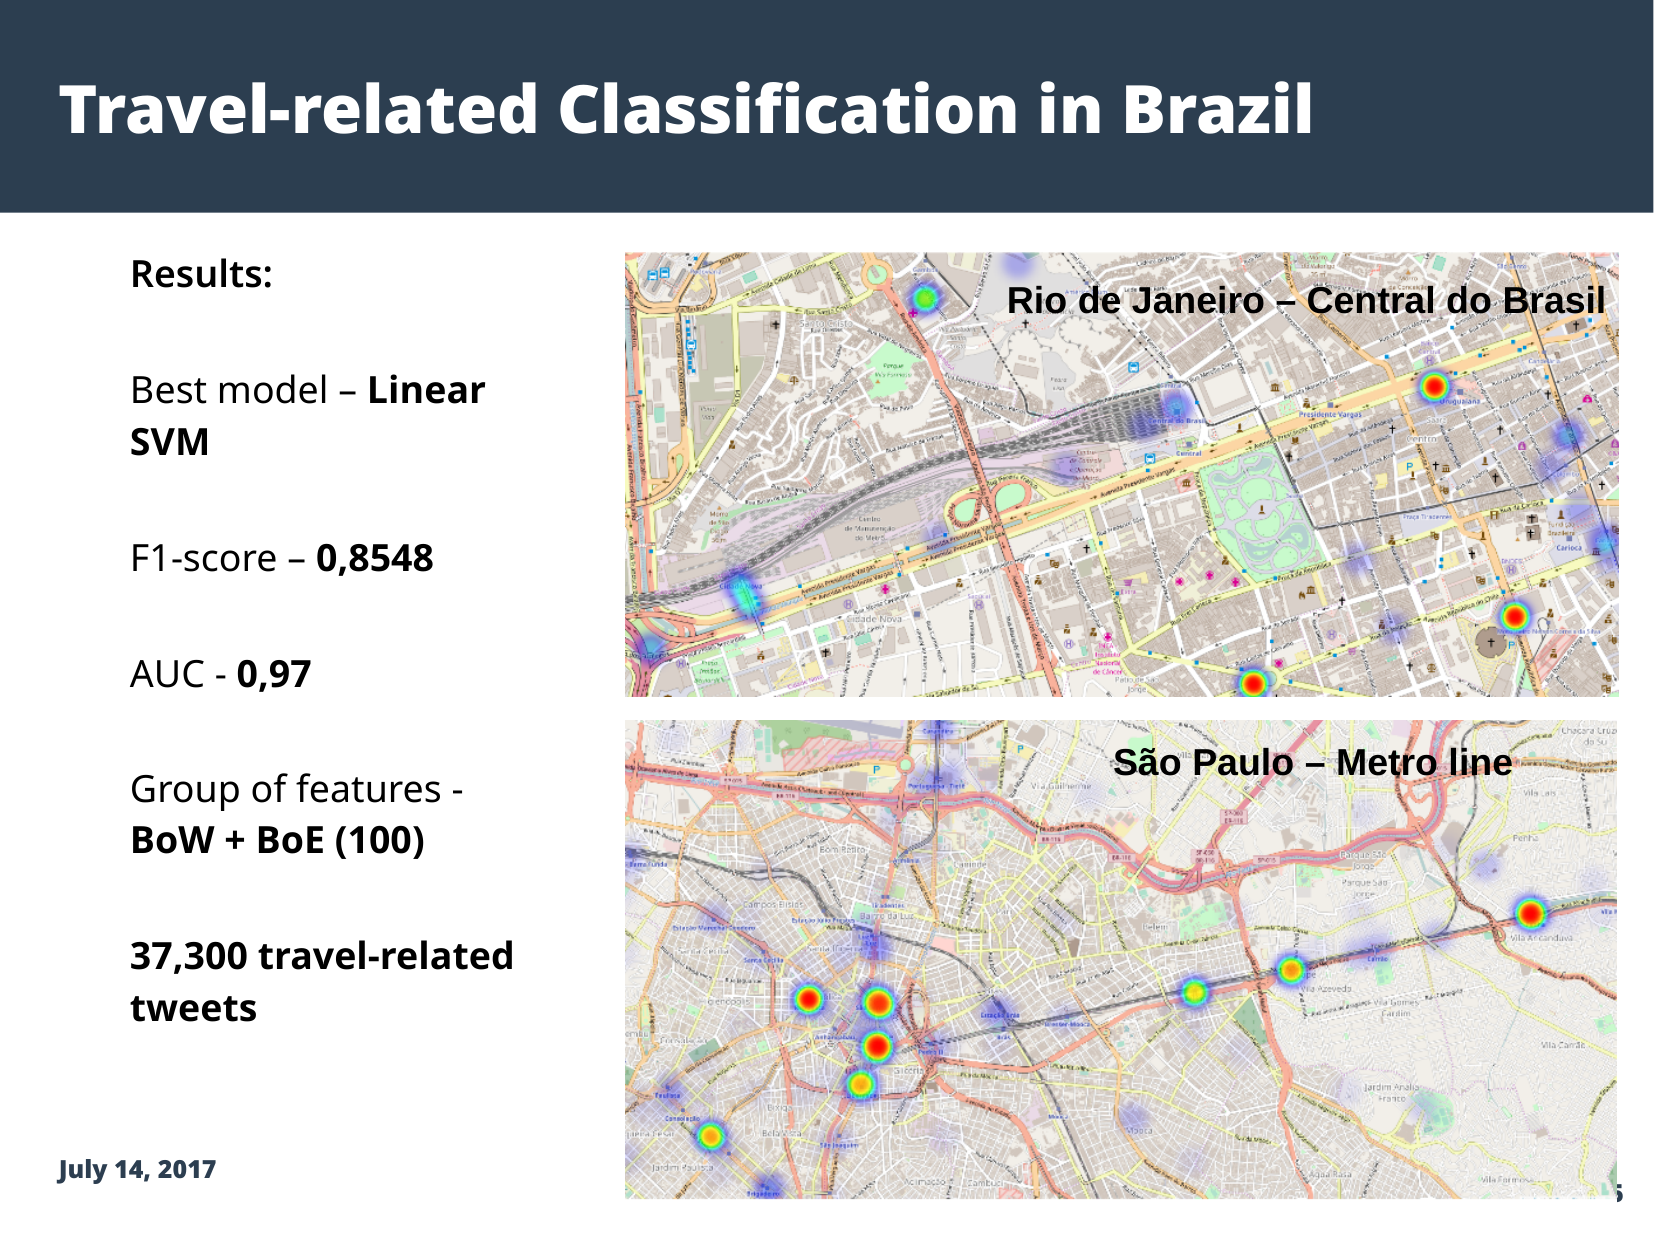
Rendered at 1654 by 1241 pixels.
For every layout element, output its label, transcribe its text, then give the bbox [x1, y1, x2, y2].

list Results: Best model – Linear SVM F1-score – 0,8548 AUC - 0,97 Group of features - BoW + BoE (100) 37,300 travel-related tweets [59, 248, 567, 1140]
picture [625, 720, 1617, 1203]
title Travel-related Classification in Brazil [59, 29, 1595, 187]
picture [625, 251, 1619, 697]
text_box São Paulo – Metro line [1098, 734, 1560, 792]
text_box Rio de Janeiro – Central do Brasil [992, 271, 1642, 343]
